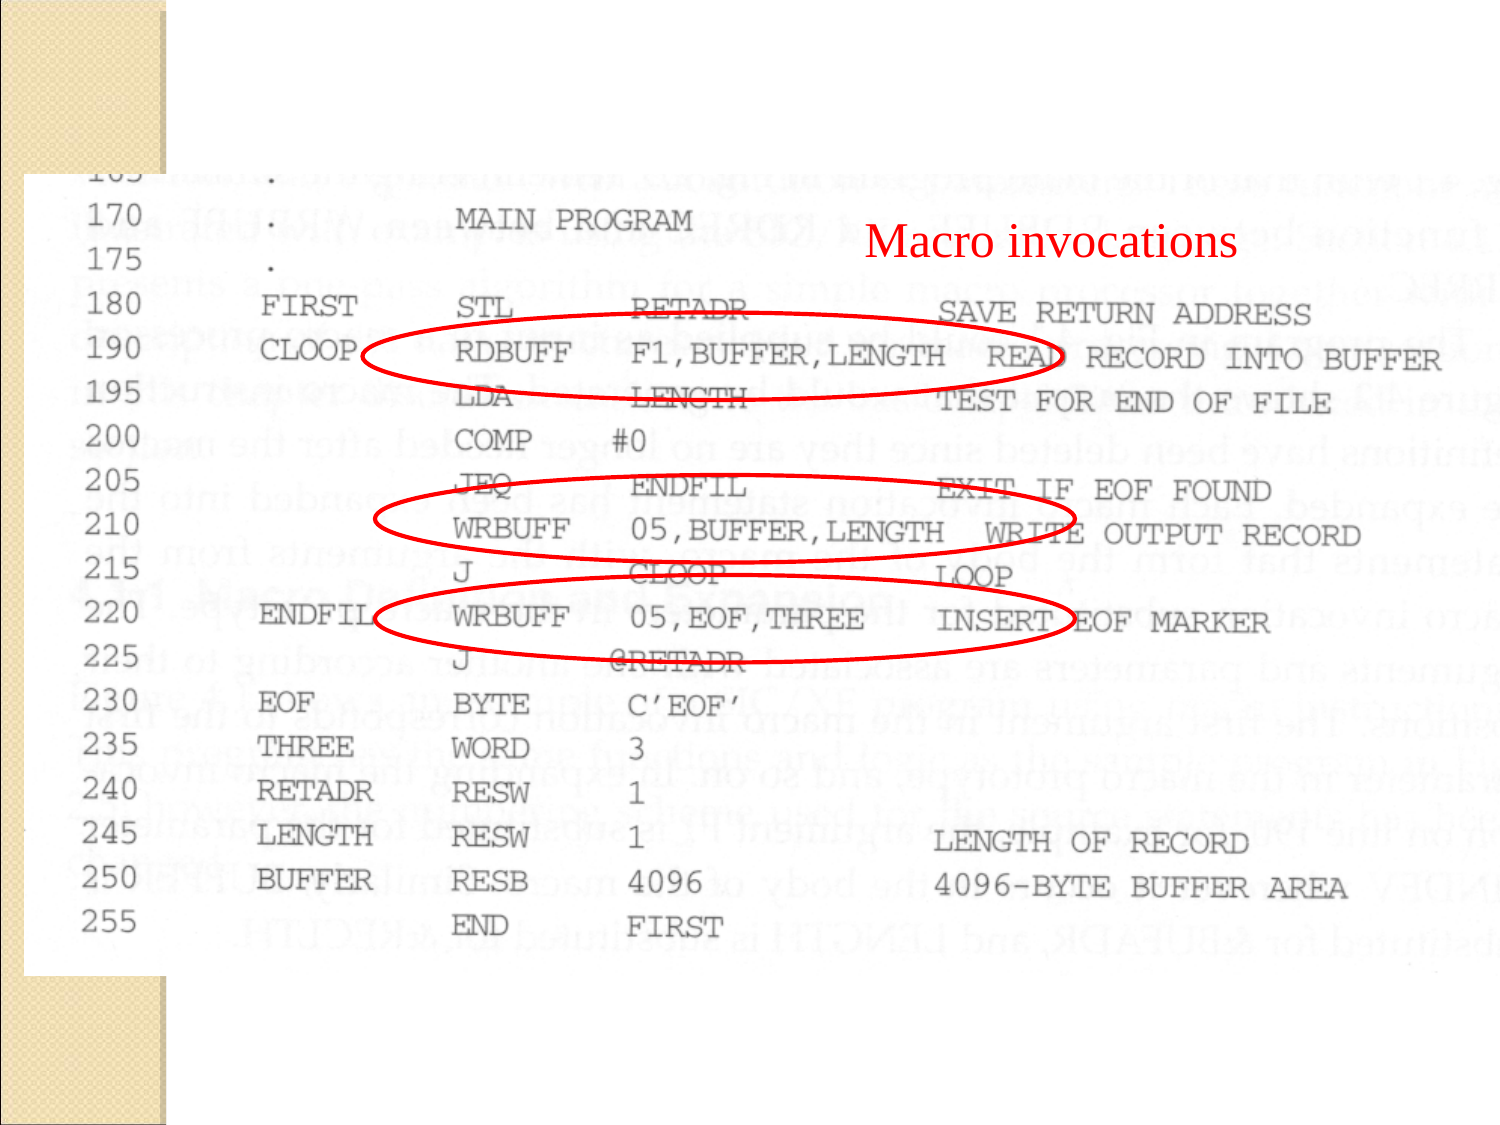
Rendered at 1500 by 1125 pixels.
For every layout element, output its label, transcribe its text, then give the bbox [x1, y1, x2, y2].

text_box Macro invocations [849, 199, 1254, 276]
picture [0, 0, 1500, 1125]
